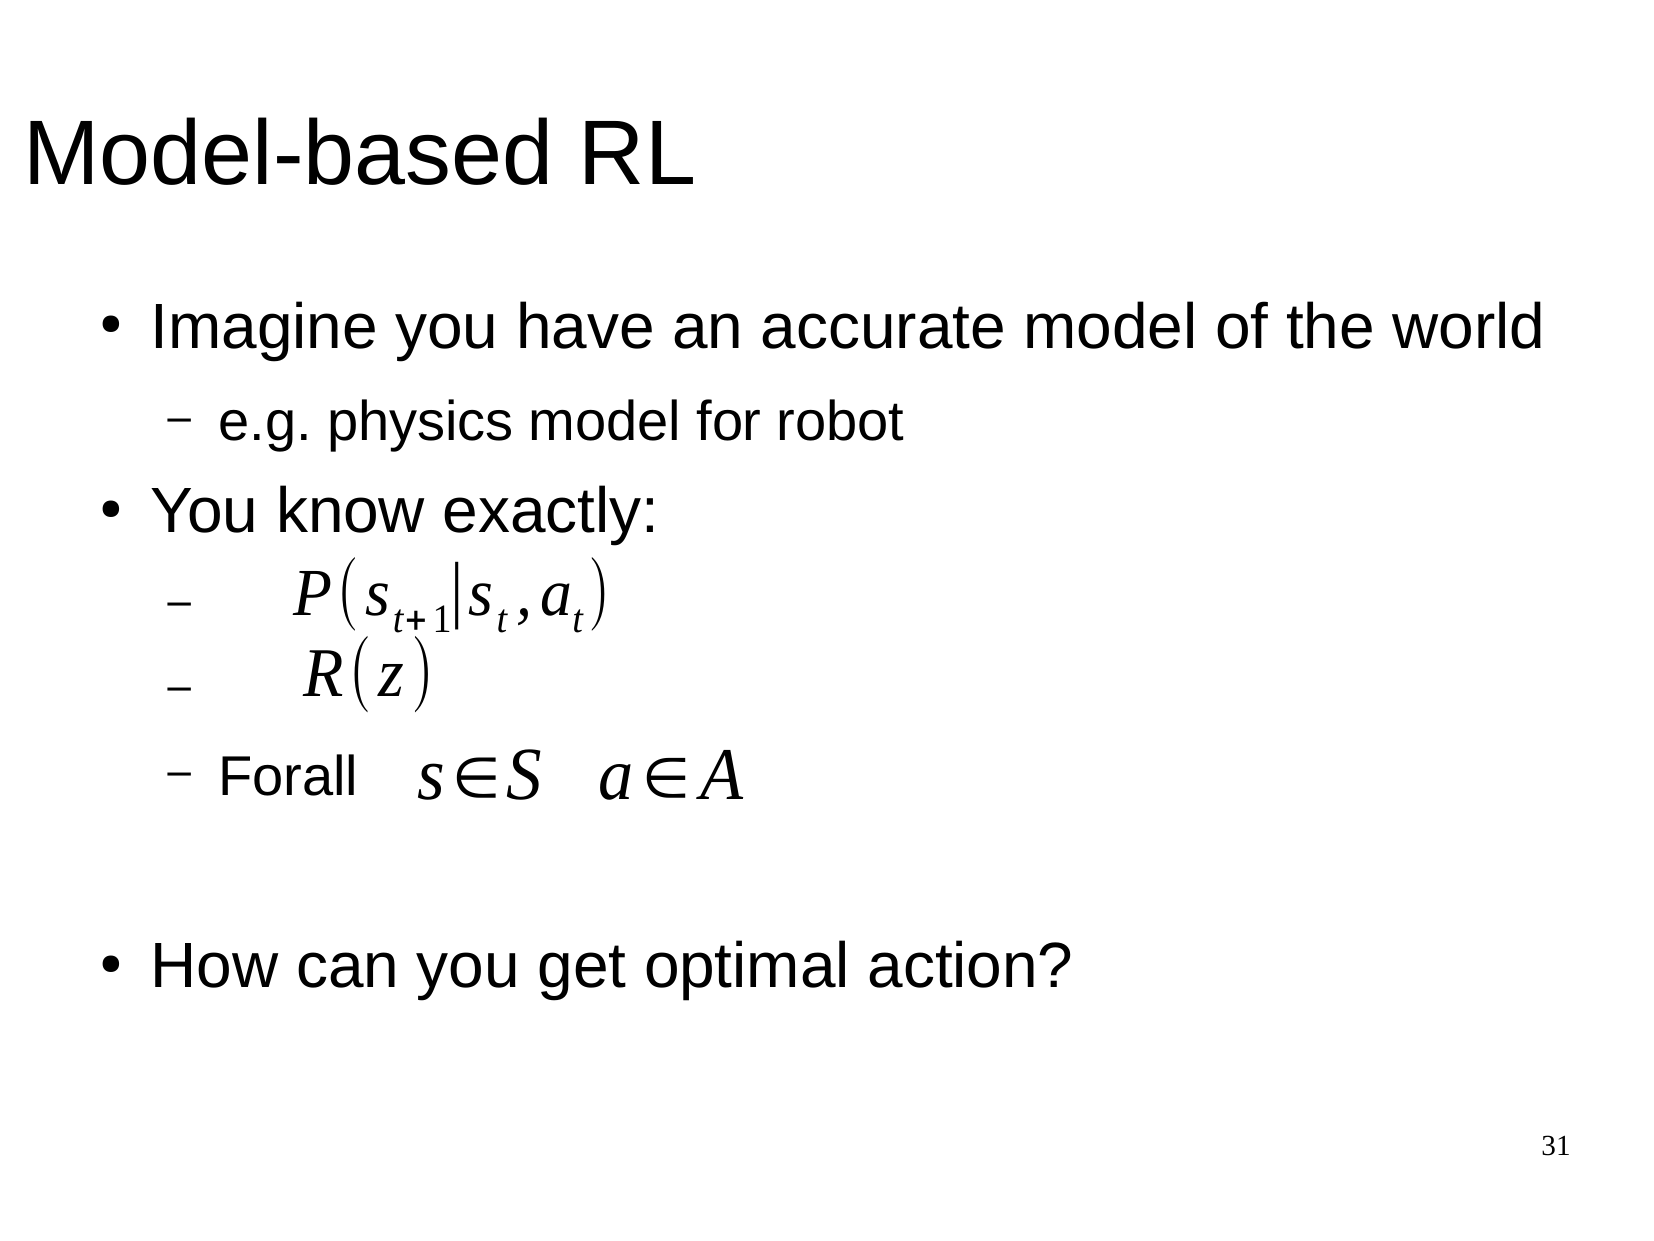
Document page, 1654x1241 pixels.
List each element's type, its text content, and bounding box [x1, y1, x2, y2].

chart [273, 552, 627, 715]
chart [581, 734, 765, 818]
list Imagine you have an accurate model of the world e.g. physics model for robot You know exactly: Forall How can you get optimal action? [82, 290, 1571, 1010]
chart [399, 733, 564, 818]
title Model-based RL [23, 49, 1512, 257]
